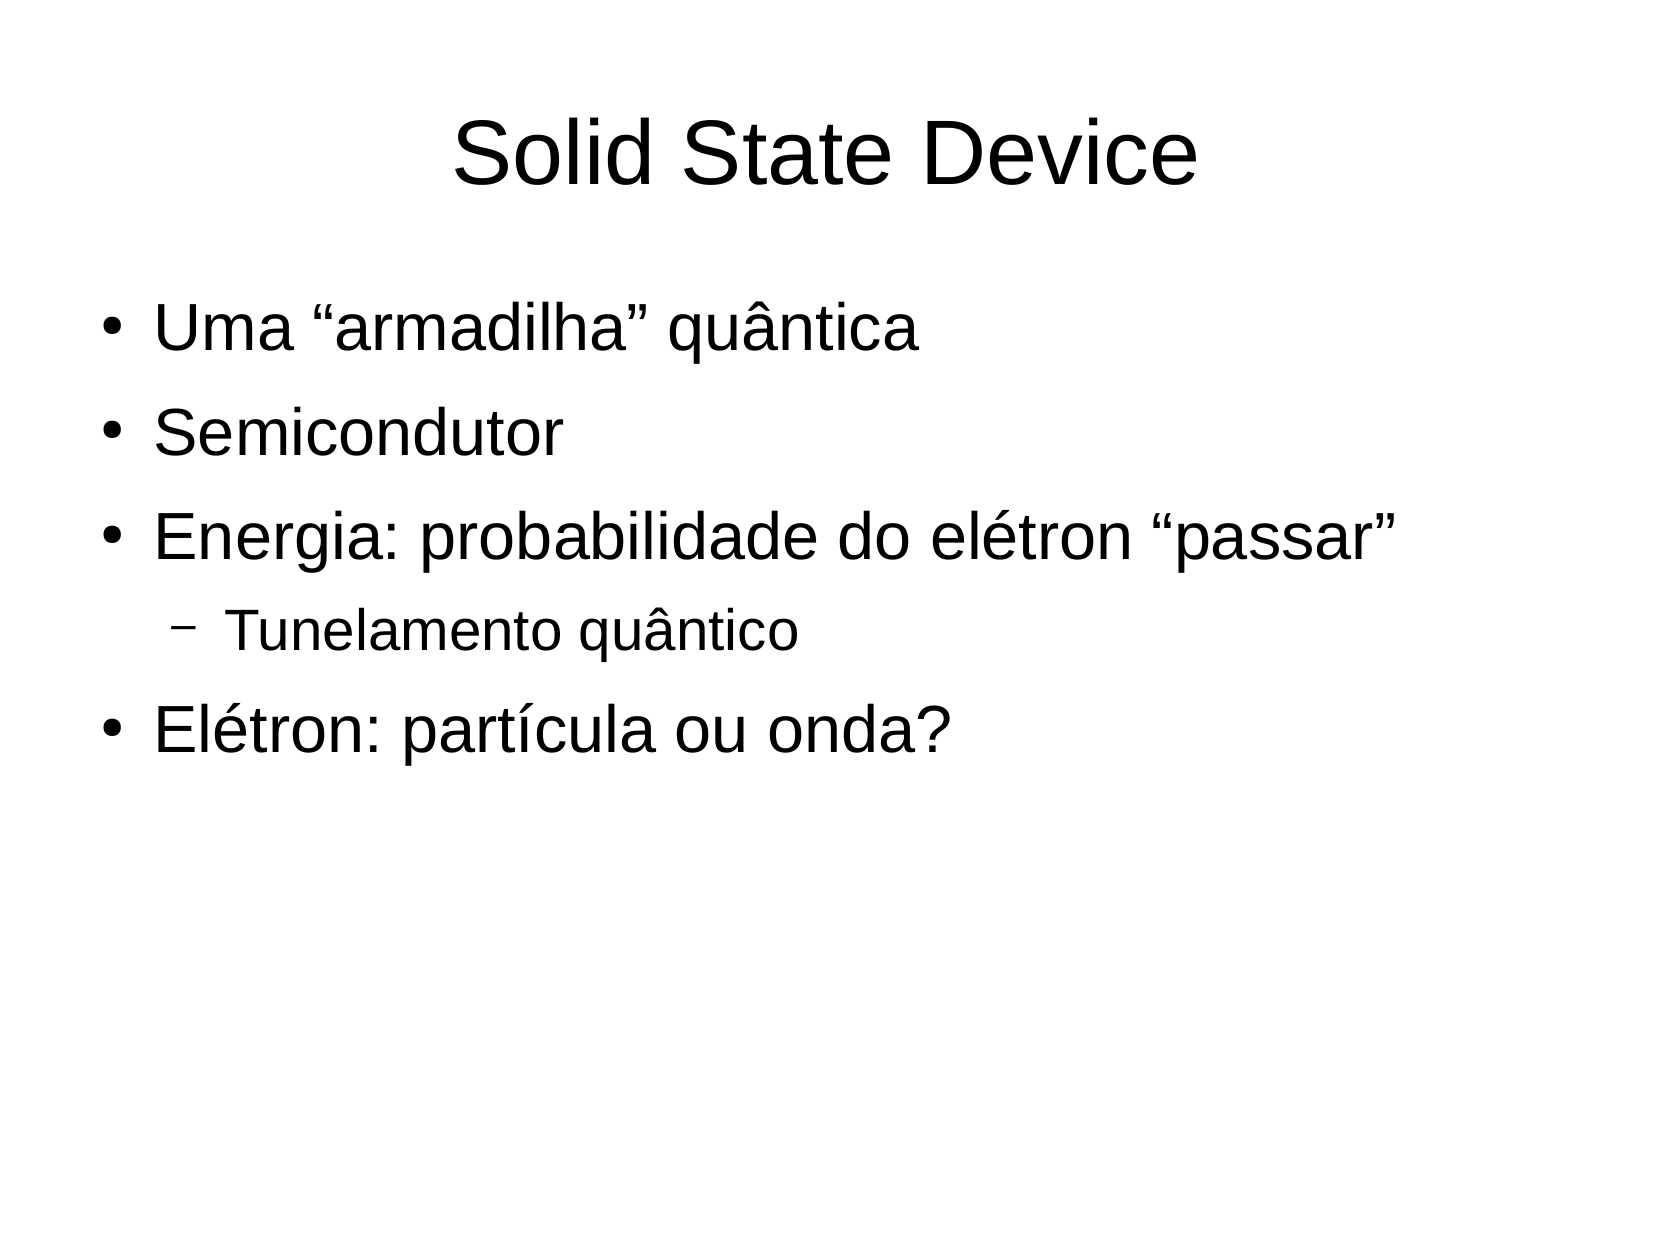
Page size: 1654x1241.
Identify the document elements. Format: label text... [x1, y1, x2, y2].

list Uma “armadilha” quântica Semicondutor Energia: probabilidade do elétron “passar” Tunelamento quântico Elétron: partícula ou onda? [82, 290, 1571, 1010]
title Solid State Device [82, 49, 1571, 257]
